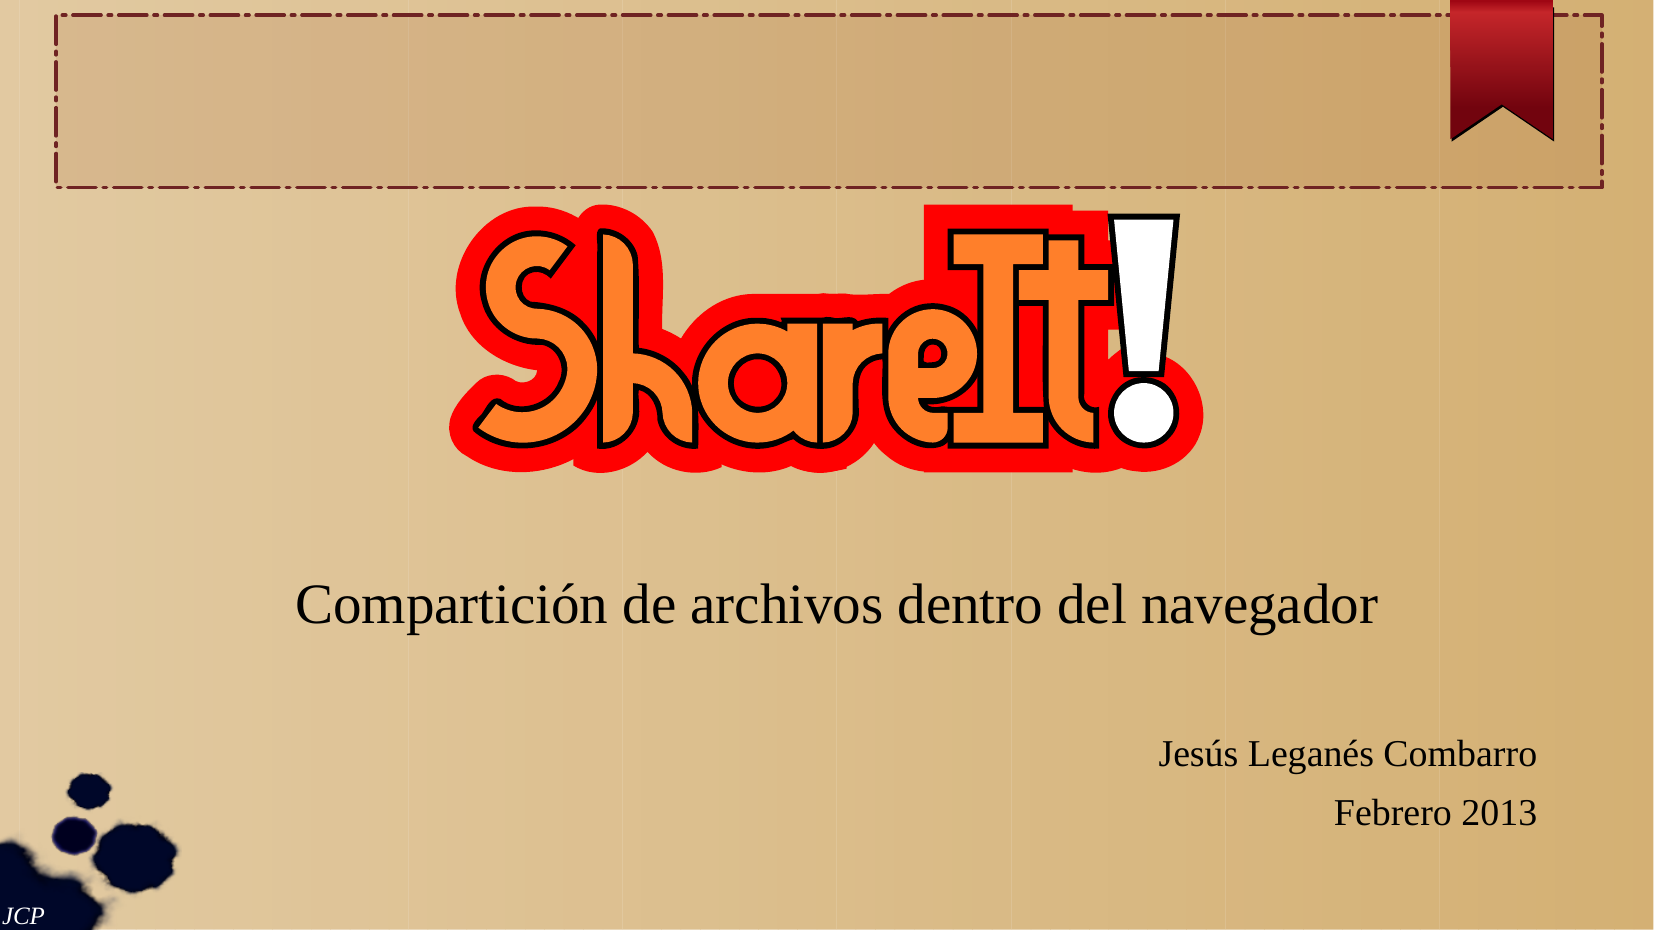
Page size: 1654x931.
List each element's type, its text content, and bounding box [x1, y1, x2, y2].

title JCP [0, 902, 48, 931]
list Compartición de archivos dentro del navegador Jesús Leganés Combarro Febrero 2013 [82, 572, 1538, 834]
picture [449, 203, 1204, 473]
